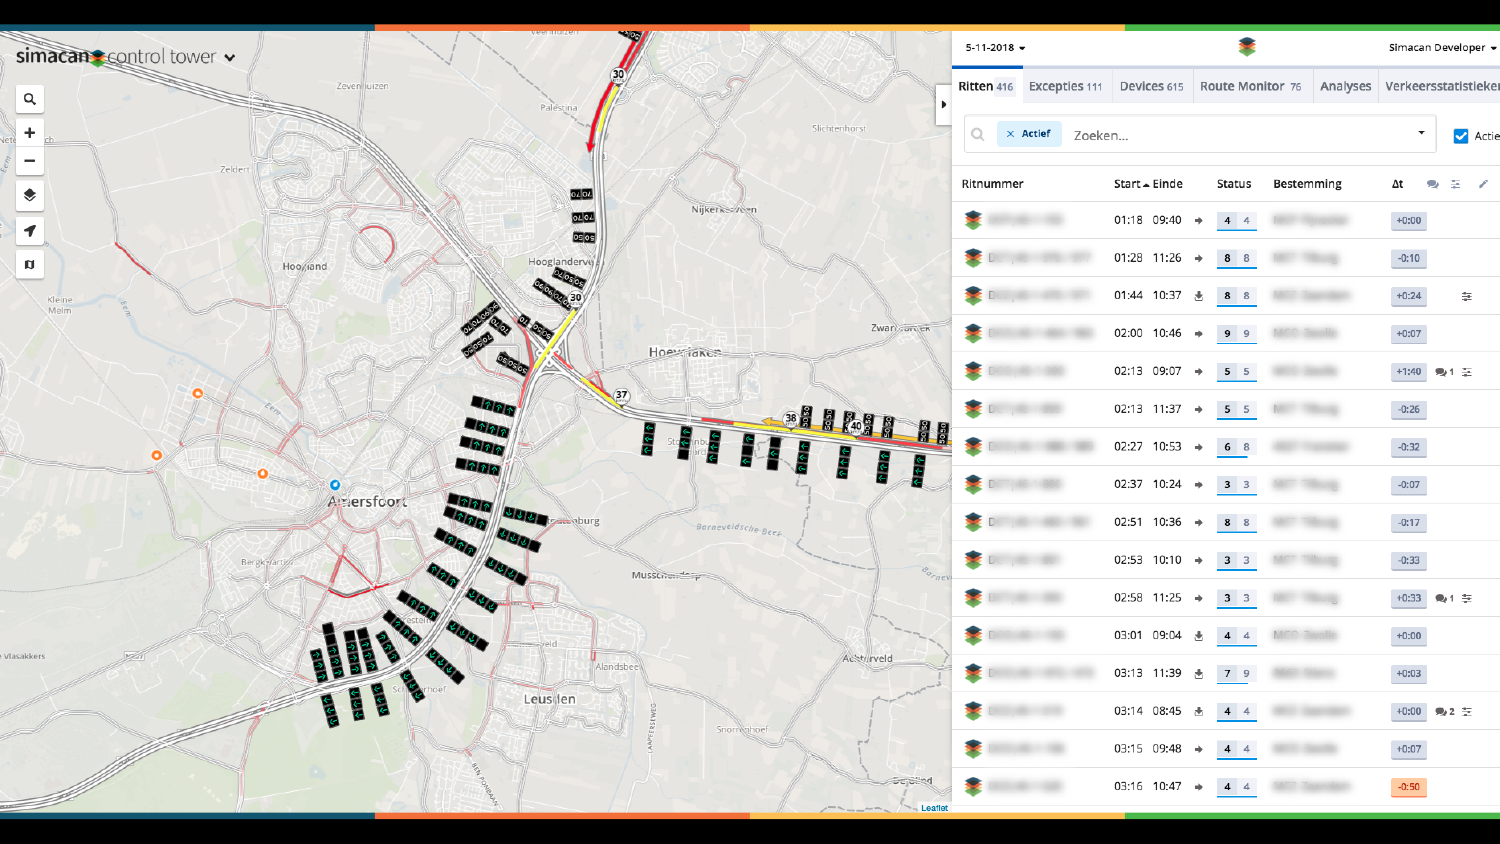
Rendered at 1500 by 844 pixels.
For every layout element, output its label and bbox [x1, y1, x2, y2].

text_box [0, 24, 1500, 31]
text_box [0, 812, 1500, 820]
picture [0, 31, 1500, 812]
